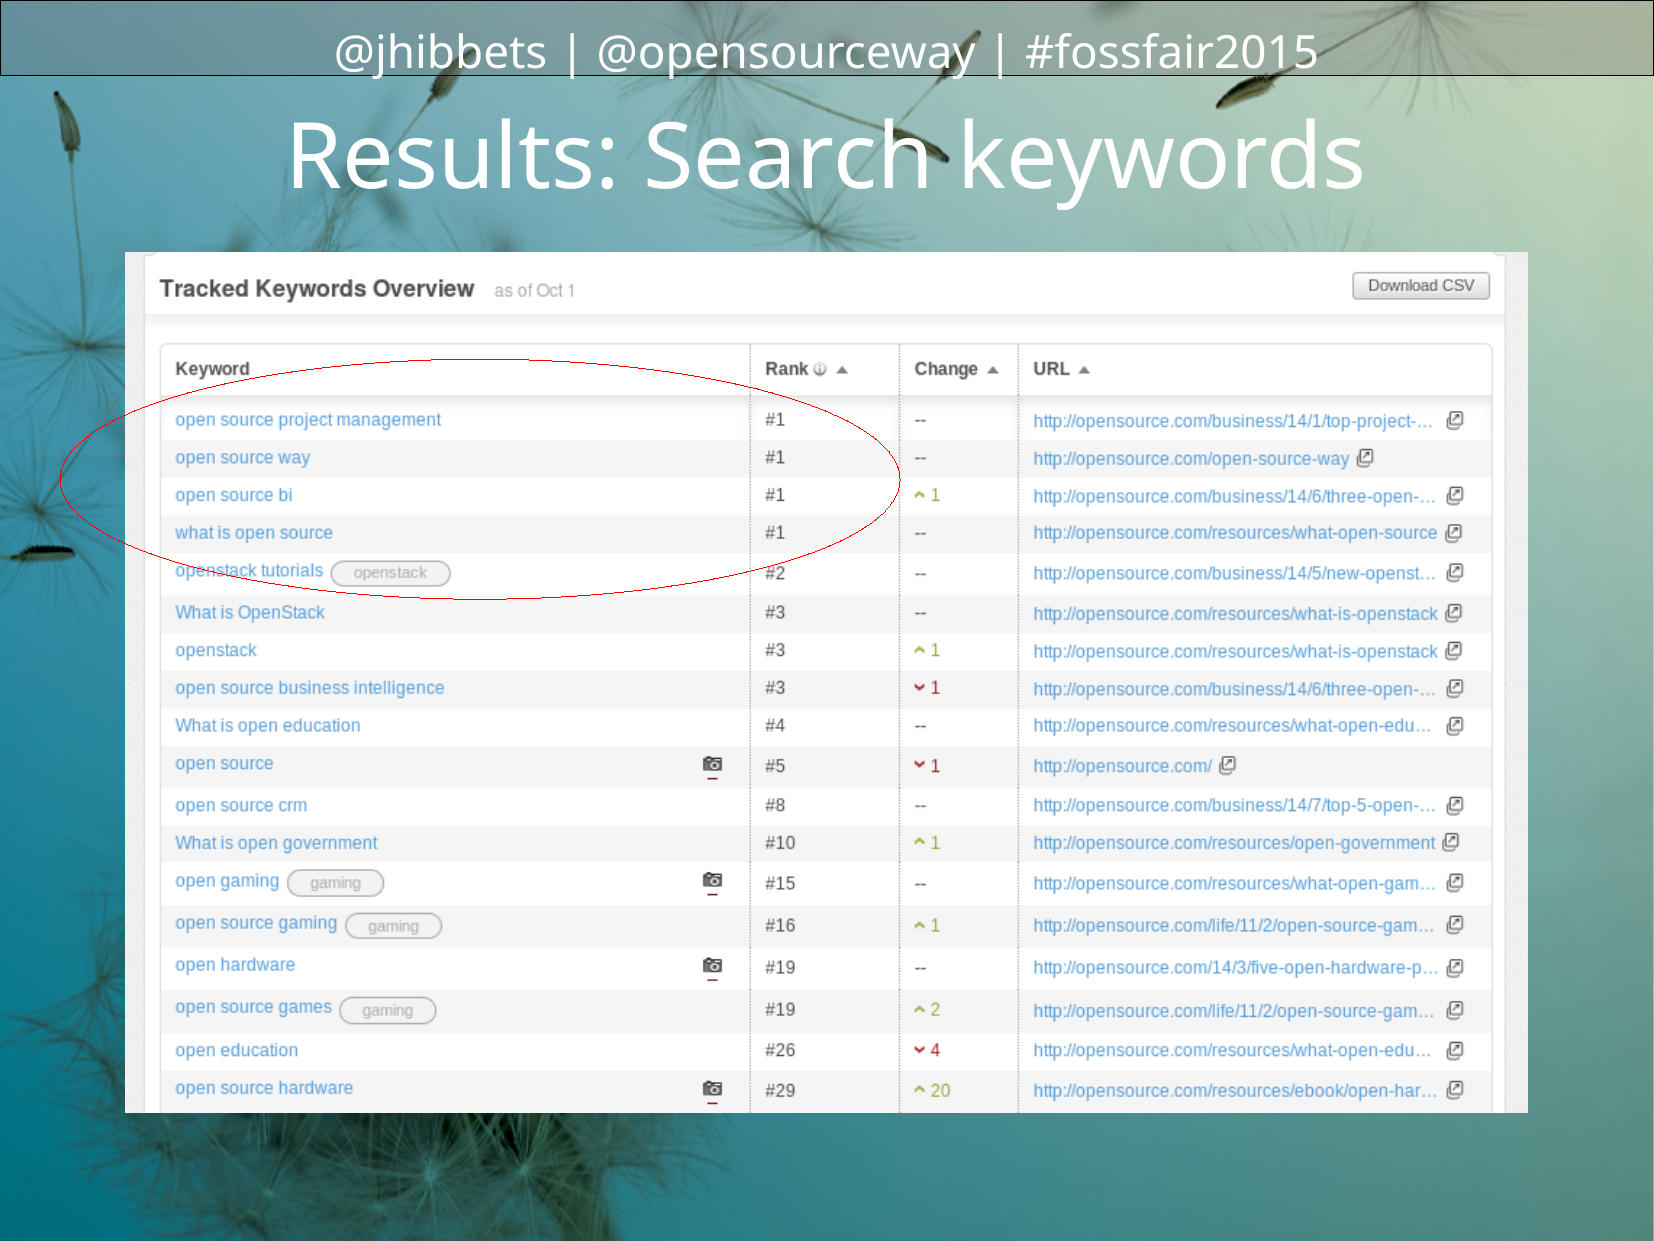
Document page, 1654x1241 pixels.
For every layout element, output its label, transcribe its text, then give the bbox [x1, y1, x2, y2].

picture [0, 76, 1654, 1241]
title Results: Search keywords [82, 49, 1571, 257]
